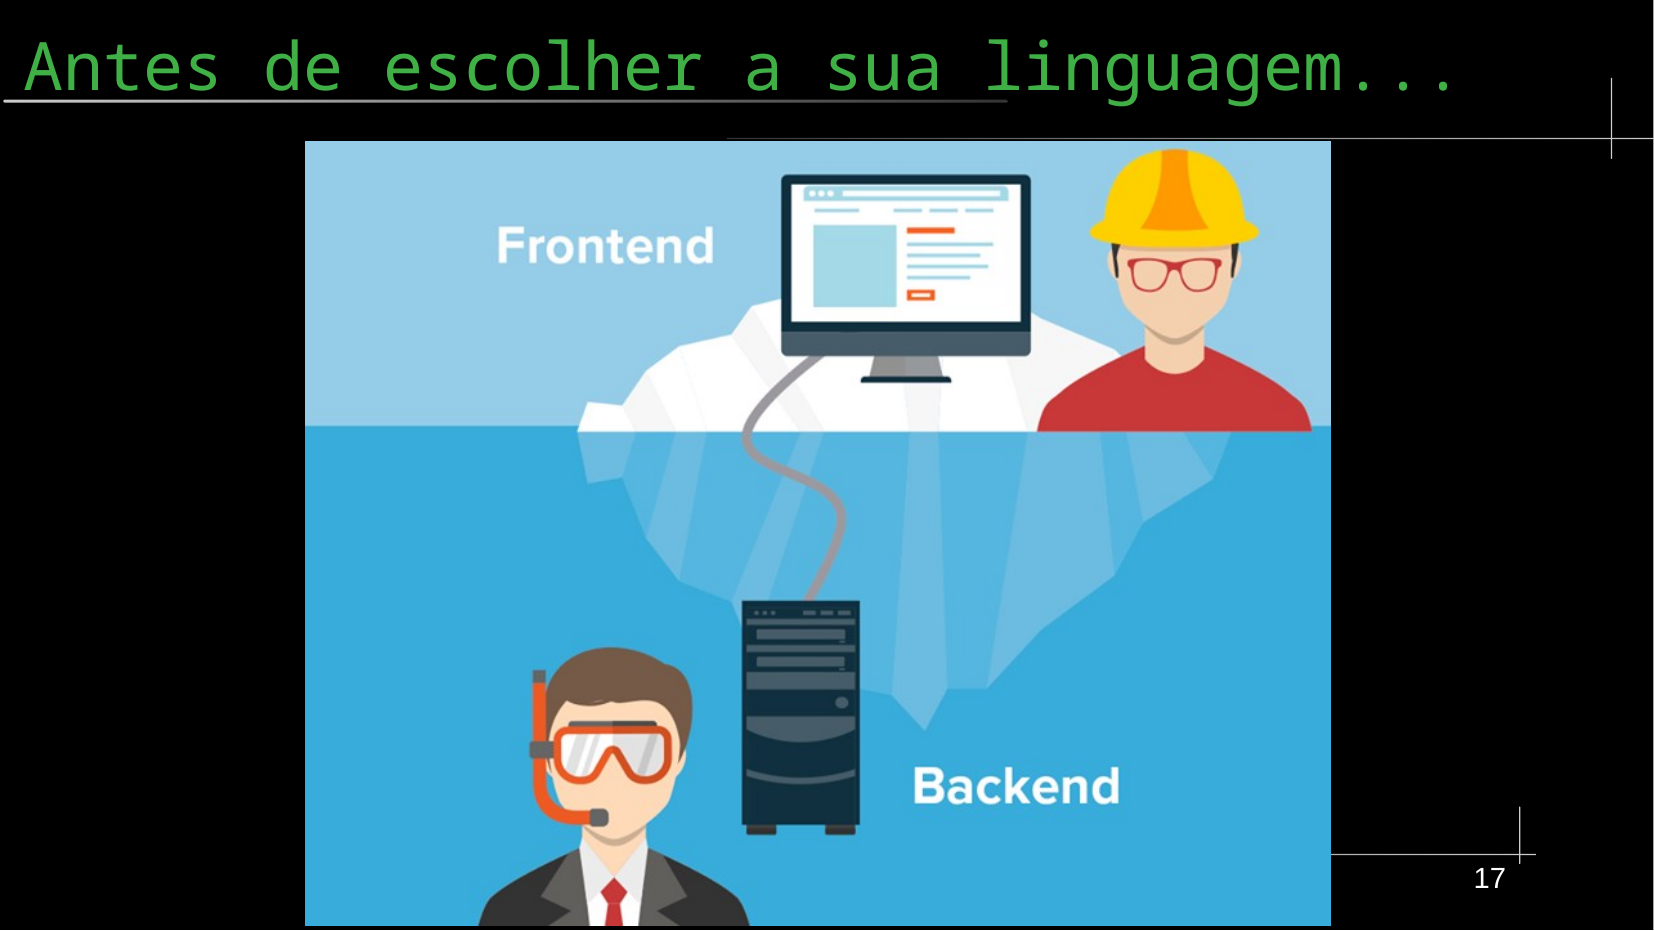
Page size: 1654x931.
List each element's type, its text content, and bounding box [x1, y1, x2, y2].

title Antes de escolher a sua linguagem... [23, 11, 1589, 119]
picture [305, 141, 1331, 926]
